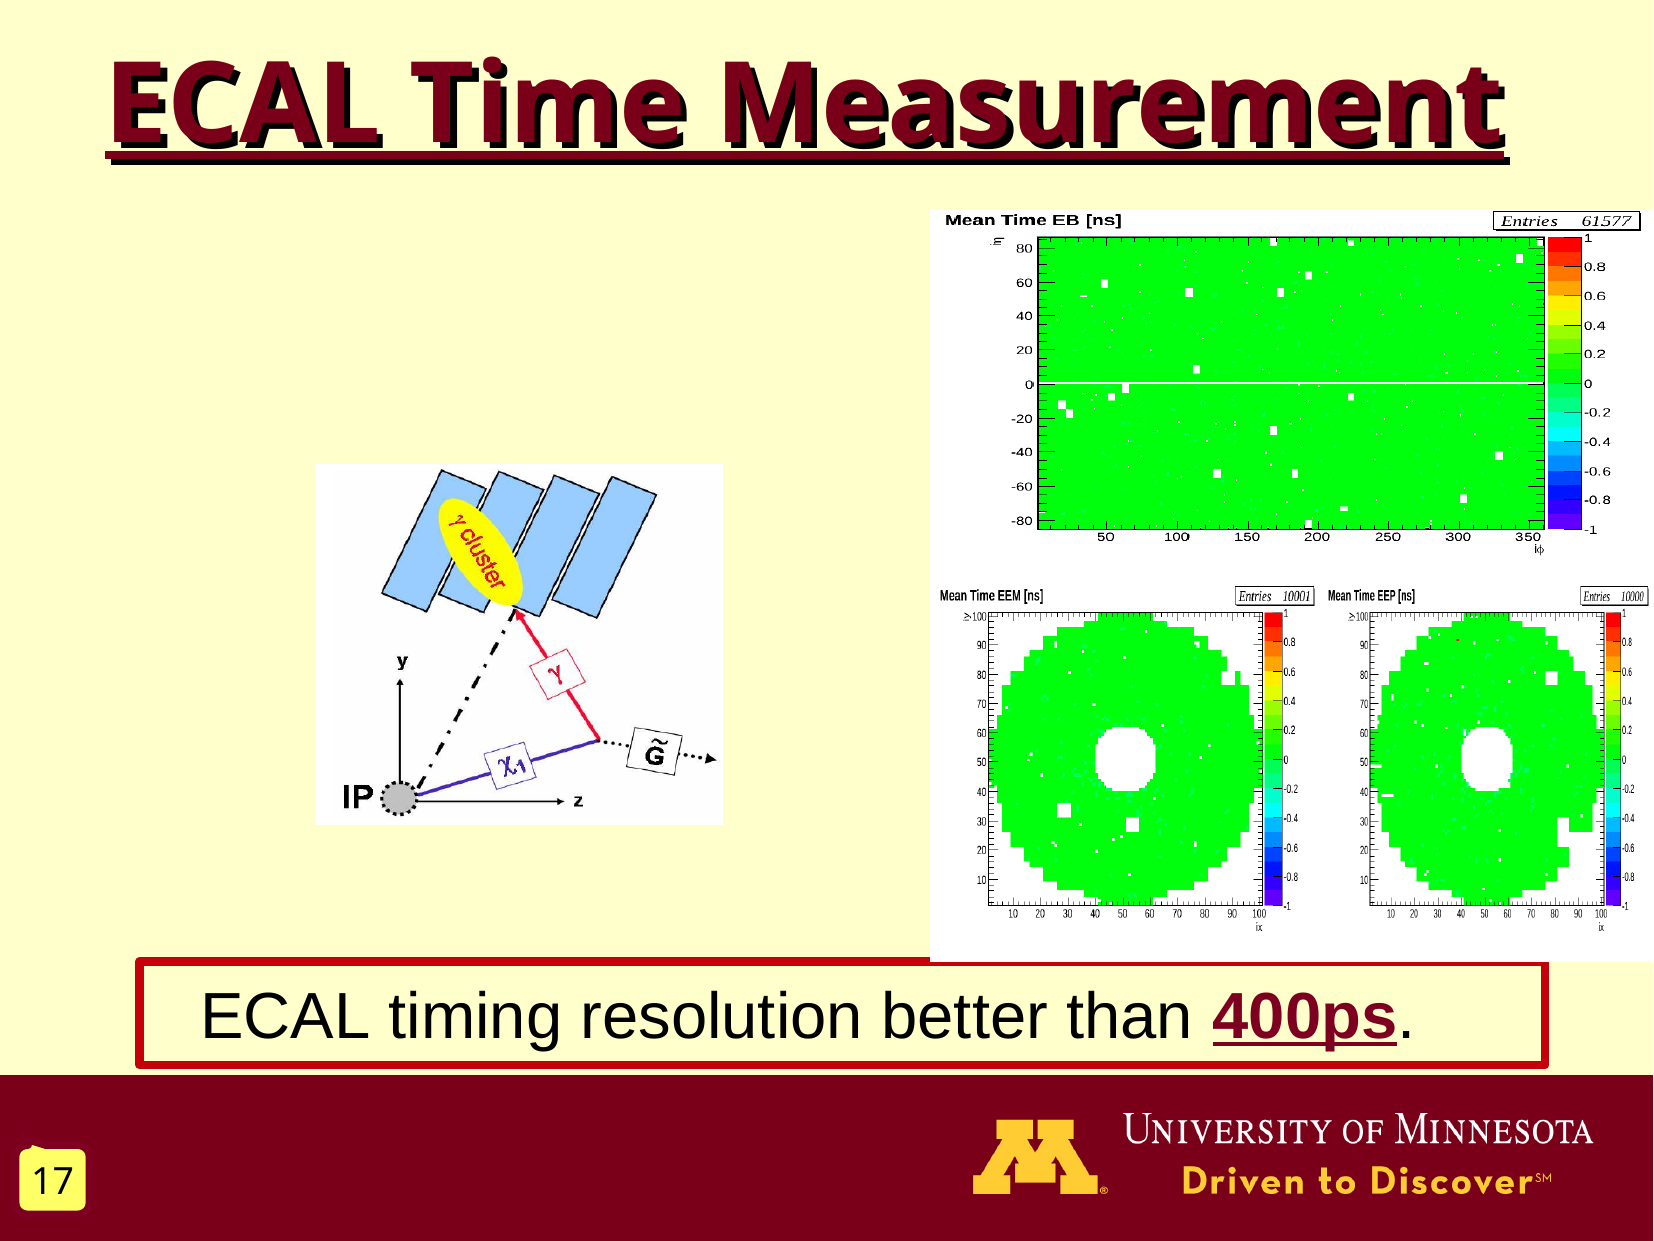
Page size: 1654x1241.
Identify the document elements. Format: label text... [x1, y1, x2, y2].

list ECAL timing resolution better than 400ps. [139, 961, 1546, 1066]
picture [315, 464, 723, 826]
text_box 17 [15, 1137, 91, 1216]
picture [930, 209, 1653, 962]
picture [0, 1075, 1654, 1241]
title ECAL Time Measurement [90, 15, 1591, 181]
